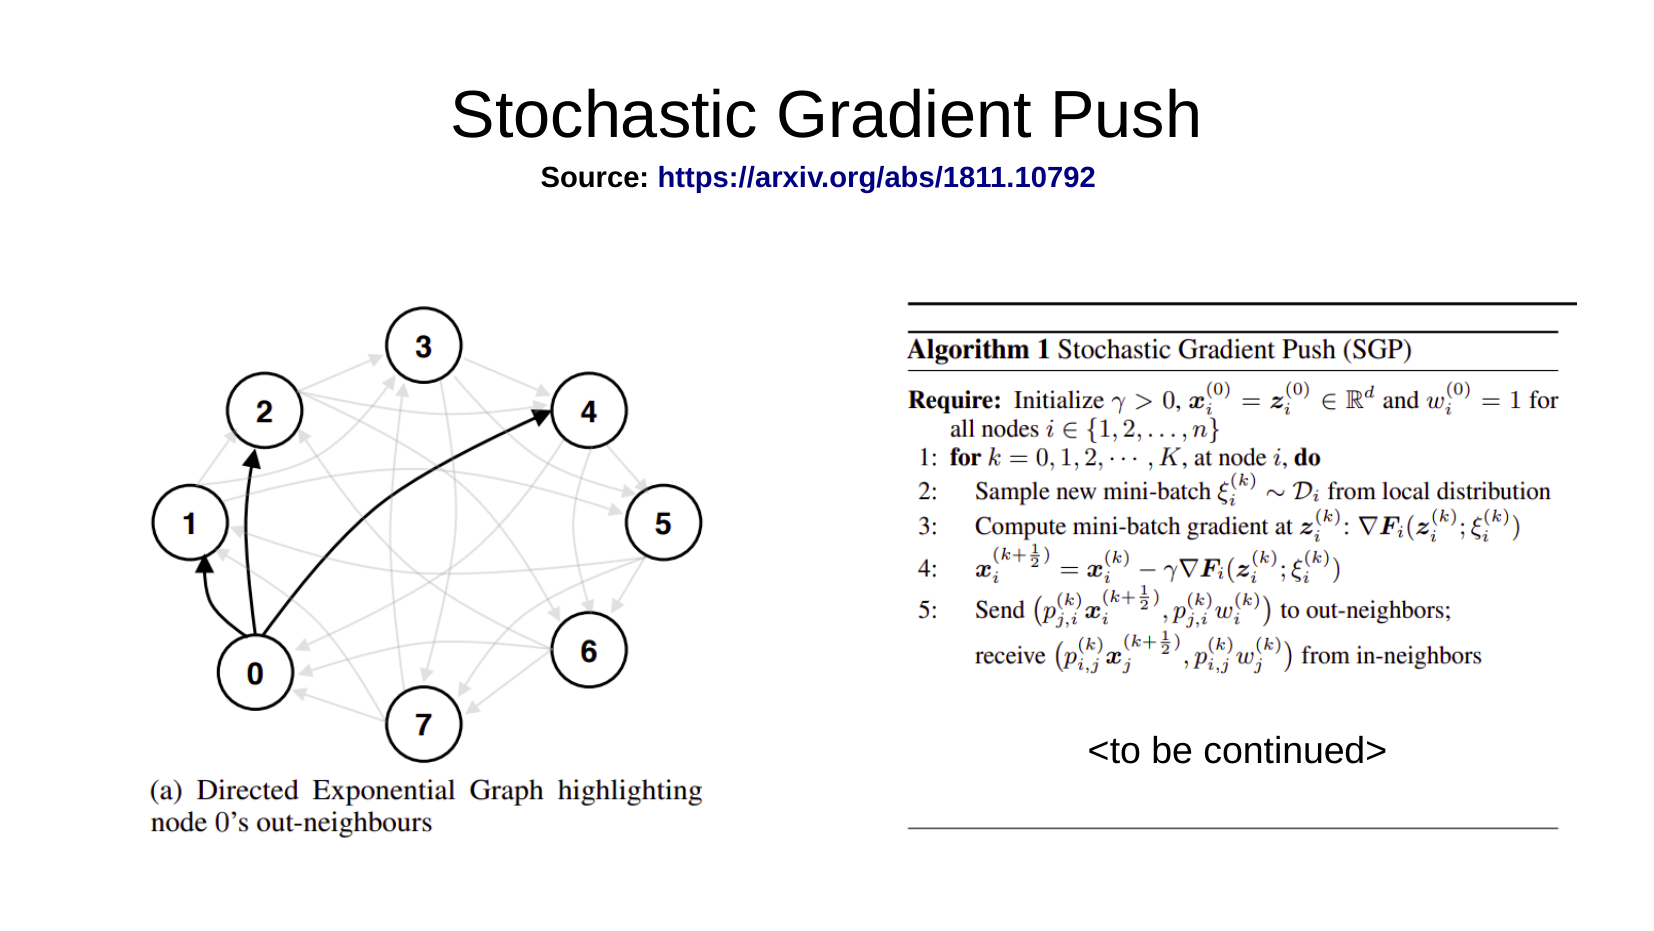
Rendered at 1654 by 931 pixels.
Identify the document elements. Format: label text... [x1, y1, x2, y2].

text_box Source: https://arxiv.org/abs/1811.10792 [296, 153, 1342, 201]
title Stochastic Gradient Push [82, 37, 1571, 193]
text_box <to be continued> [915, 675, 1561, 826]
picture [900, 299, 1577, 834]
picture [139, 303, 716, 844]
